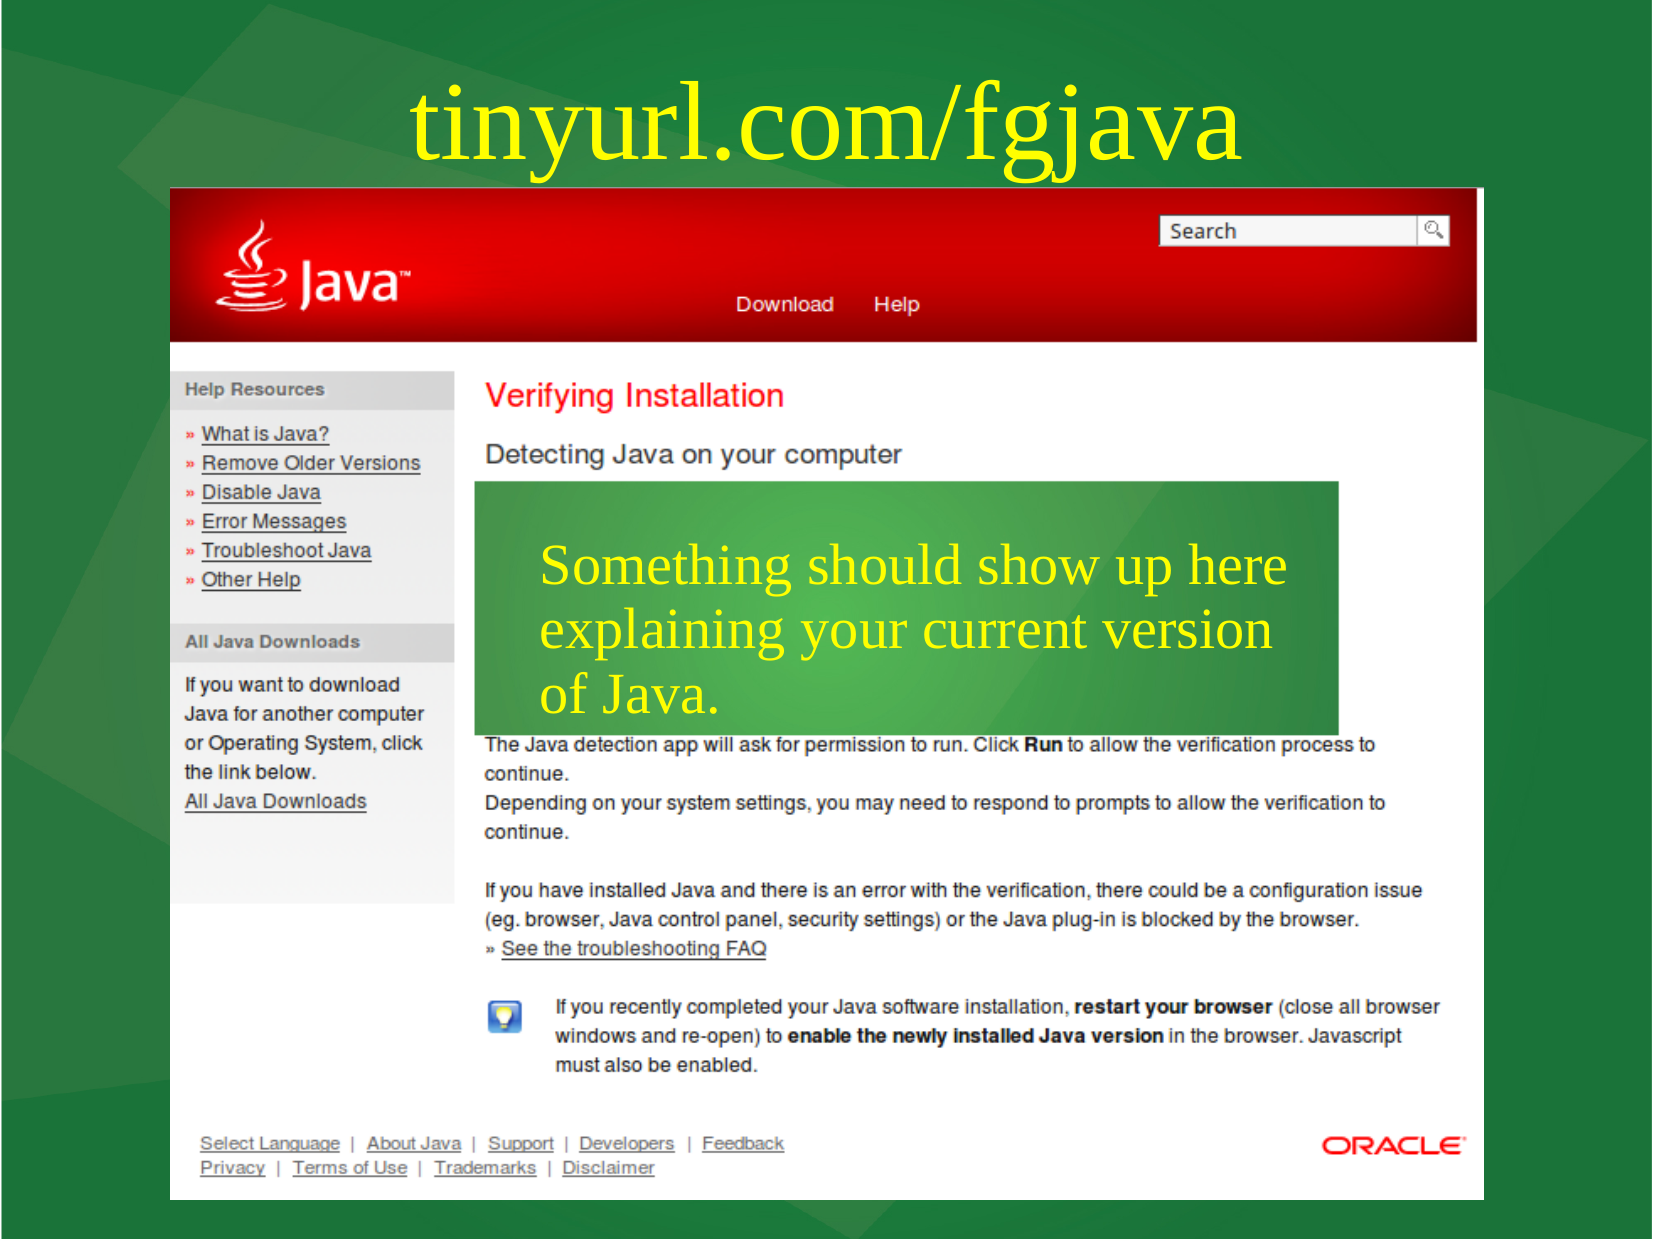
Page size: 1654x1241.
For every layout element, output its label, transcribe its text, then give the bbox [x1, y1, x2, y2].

picture [0, 0, 1652, 1241]
text_box Something should show up here explaining your current version of Java. [525, 525, 1313, 735]
title tinyurl.com/fgjava [82, 17, 1571, 226]
